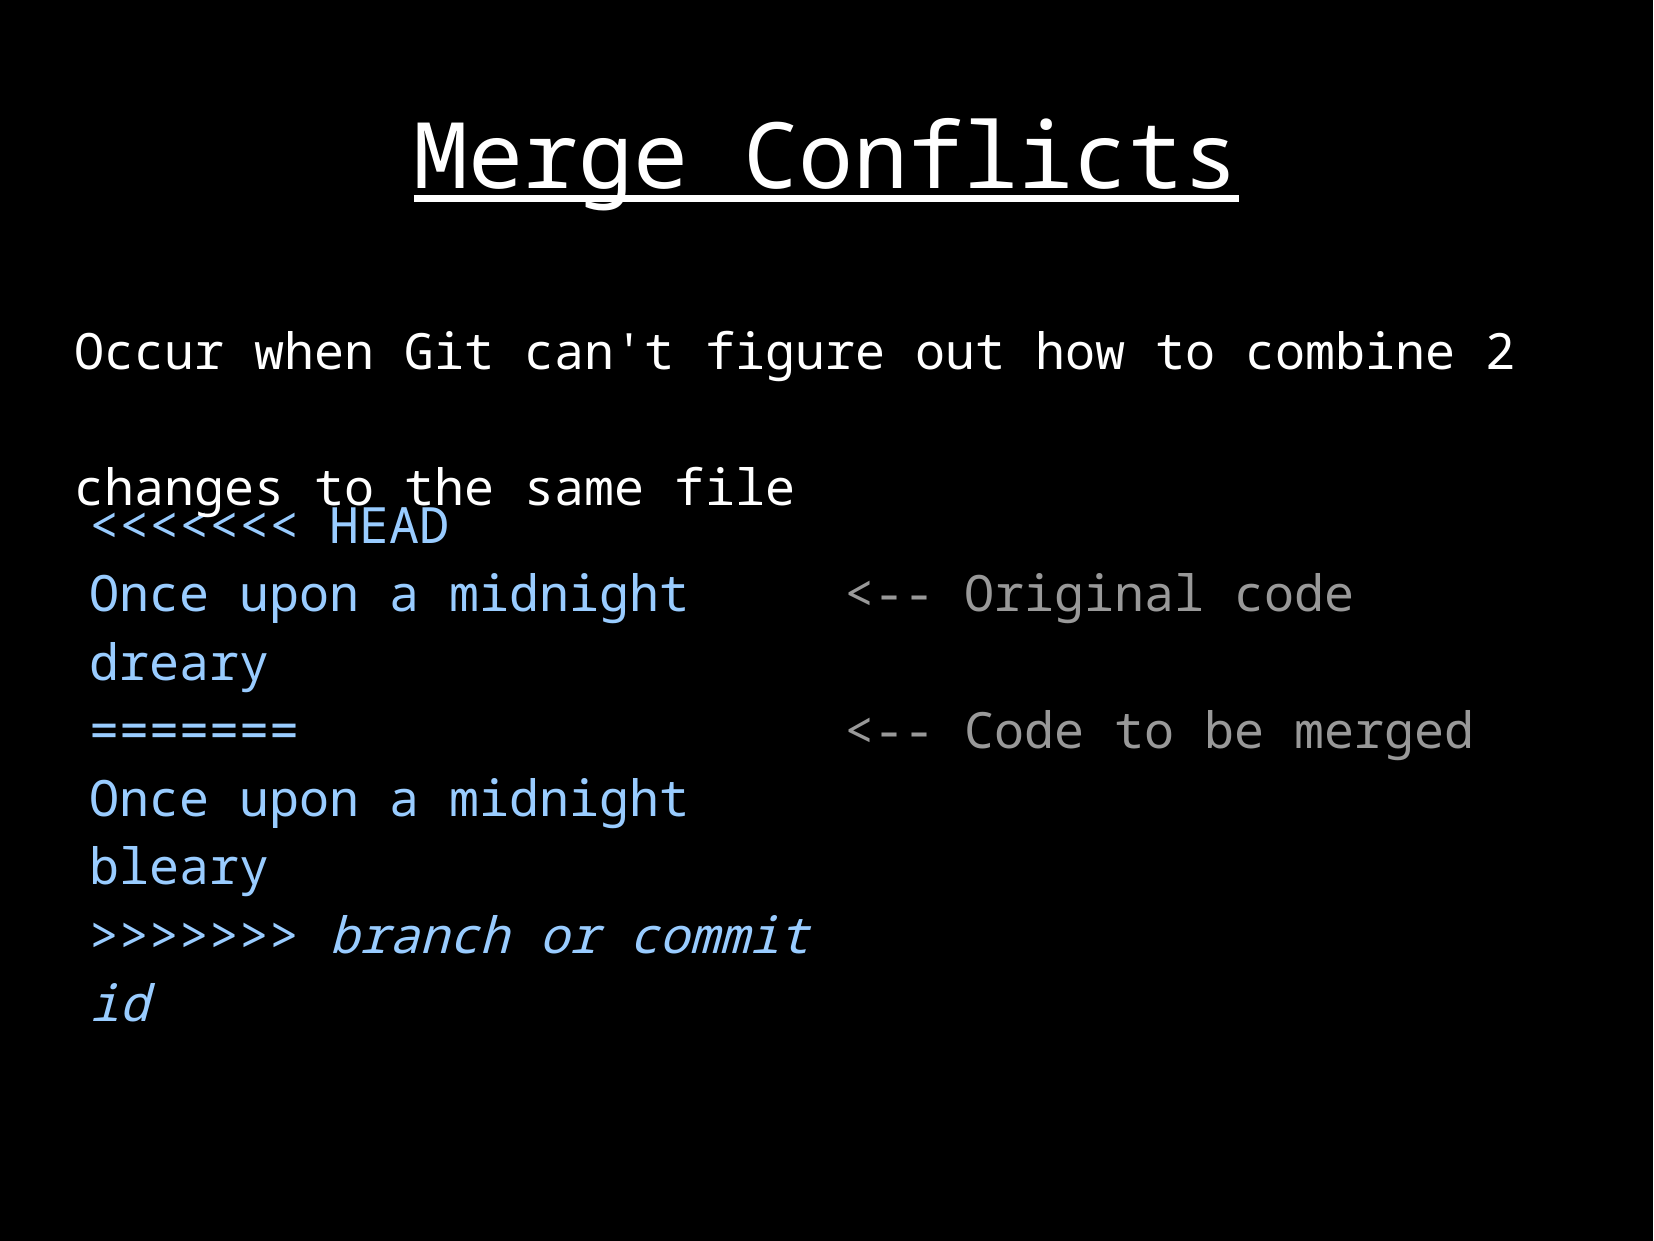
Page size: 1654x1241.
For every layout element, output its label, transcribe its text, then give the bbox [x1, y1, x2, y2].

title Merge Conflicts [82, 49, 1571, 257]
text_box Occur when Git can't figure out how to combine 2 changes to the same file [60, 240, 1561, 399]
table_header <-- Original code <-- Code to be merged [829, 482, 1626, 1179]
table_header <<<<<<< HEAD Once upon a midnight dreary ======= Once upon a midnight bleary >>>>>>> branch or commit id [75, 482, 829, 1179]
